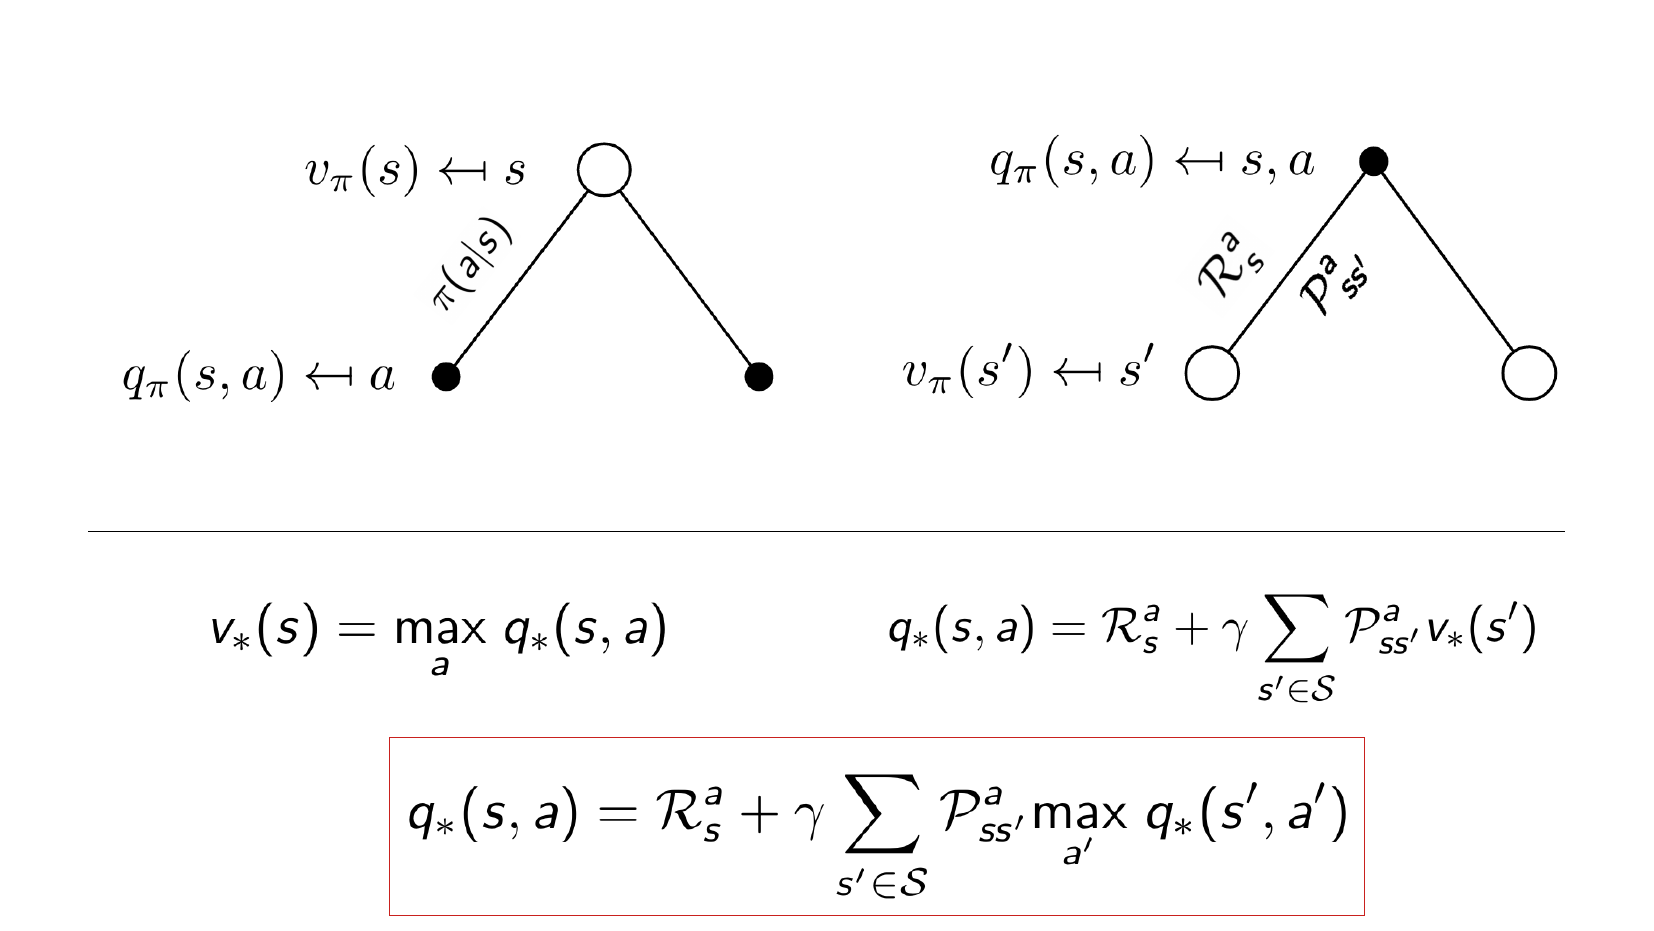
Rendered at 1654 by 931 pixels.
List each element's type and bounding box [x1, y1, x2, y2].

picture [75, 118, 857, 414]
picture [193, 590, 680, 689]
picture [893, 93, 1571, 433]
picture [856, 560, 1565, 722]
picture [389, 737, 1365, 916]
